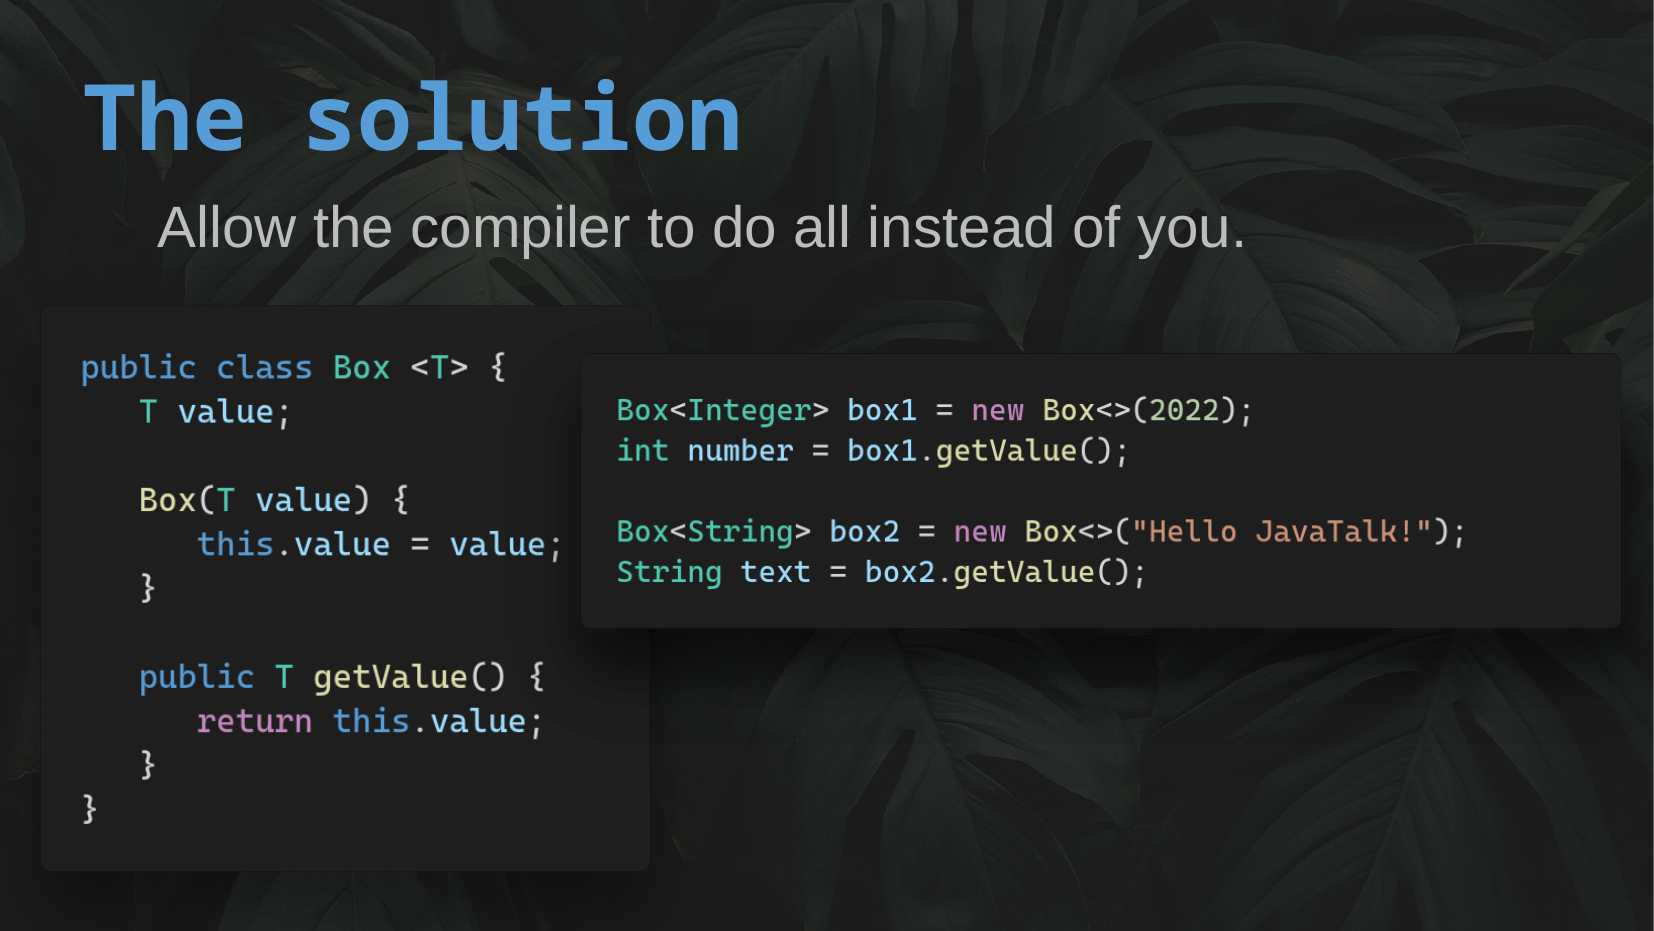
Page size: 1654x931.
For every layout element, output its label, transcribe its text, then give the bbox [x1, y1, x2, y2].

picture [0, 0, 1654, 931]
list Allow the compiler to do all instead of you. [752, 194, 1575, 224]
title The solution [82, 37, 1571, 193]
